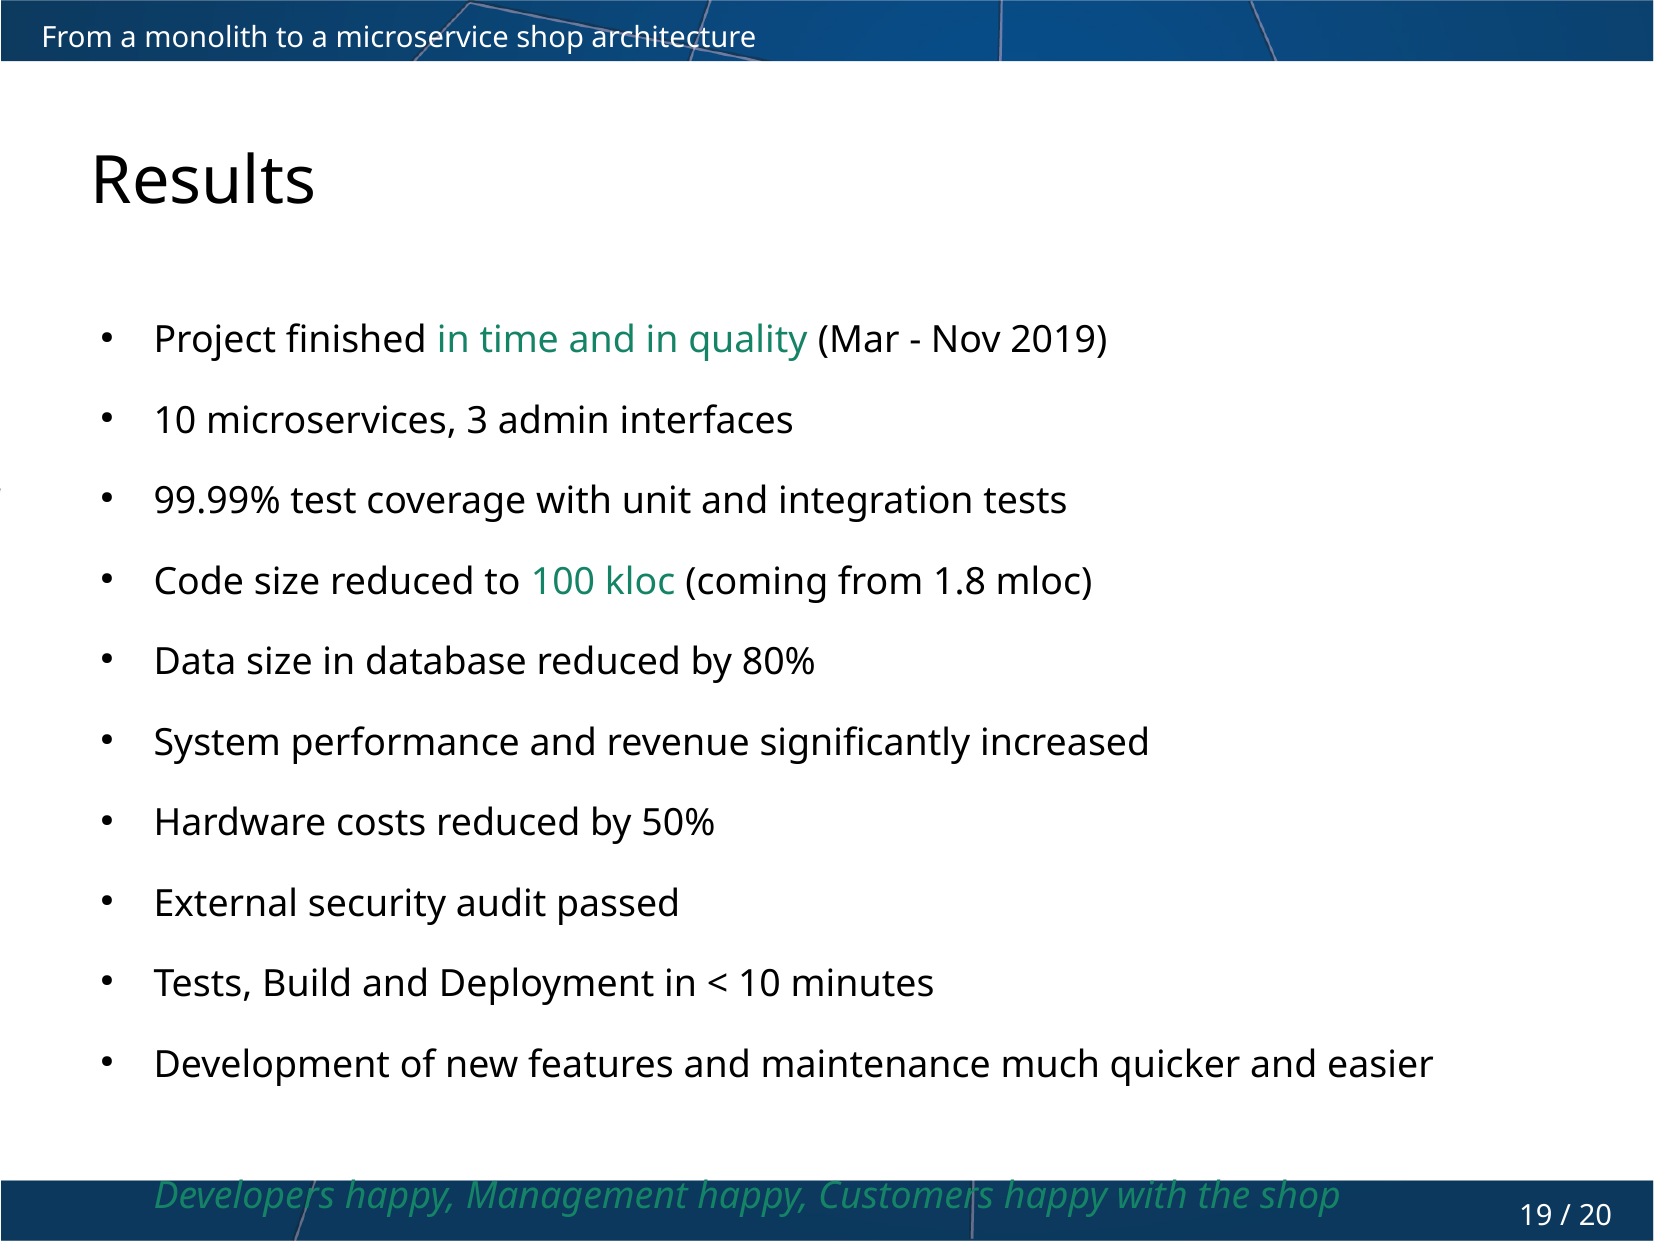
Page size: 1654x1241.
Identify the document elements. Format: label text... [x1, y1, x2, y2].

picture [0, 0, 1654, 1241]
title Results [31, 61, 1538, 295]
list Project finished in time and in quality (Mar - Nov 2019) 10 microservices, 3 admin interfaces 99.99% test coverage with unit and integration tests Code size reduced to 100 kloc (coming from 1.8 mloc) Data size in database reduced by 80% System performance and revenue significantly increased Hardware costs reduced by 50% External security audit passed Tests, Build and Deployment in < 10 minutes Development of new features and maintenance much quicker and easier Developers happy, Management happy, Customers happy with the shop [82, 312, 1571, 1130]
